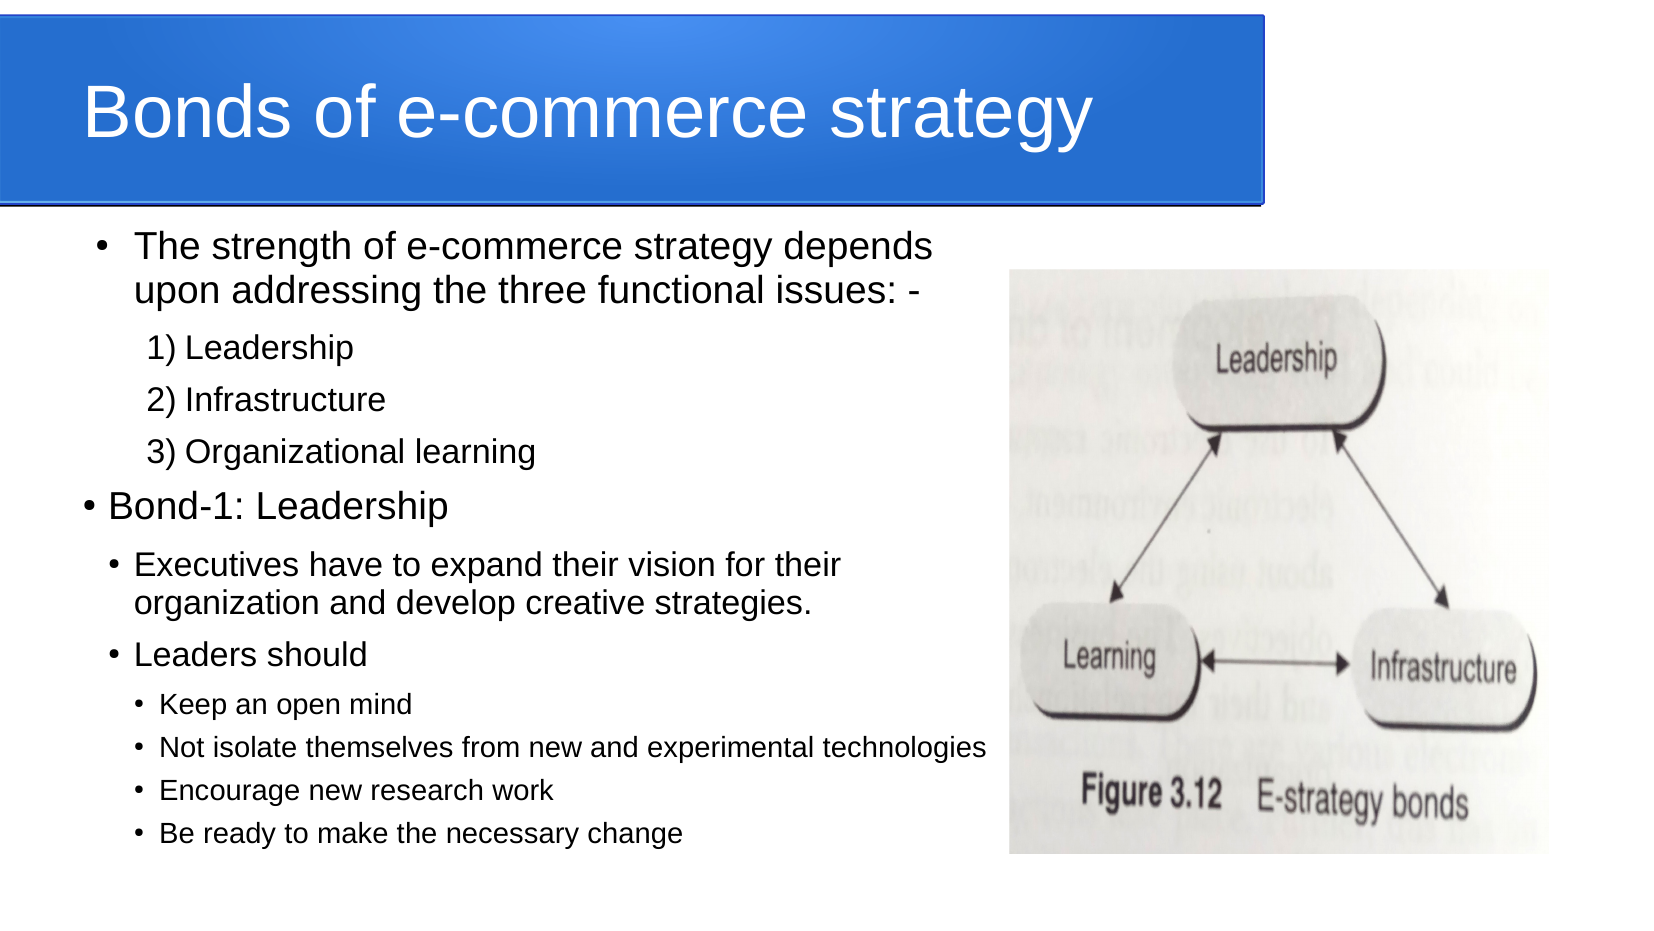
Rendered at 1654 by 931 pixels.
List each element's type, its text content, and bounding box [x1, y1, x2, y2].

title Bonds of e-commerce strategy [82, 35, 1235, 189]
picture [1009, 270, 1549, 854]
list The strength of e-commerce strategy depends upon addressing the three functional issues: - Leadership Infrastructure Organizational learning Bond-1: Leadership Executives have to expand their vision for their organization and develop creative strategies. Leaders should Keep an open mind Not isolate themselves from new and experimental technologies Encourage new research work Be ready to make the necessary change [82, 224, 991, 871]
